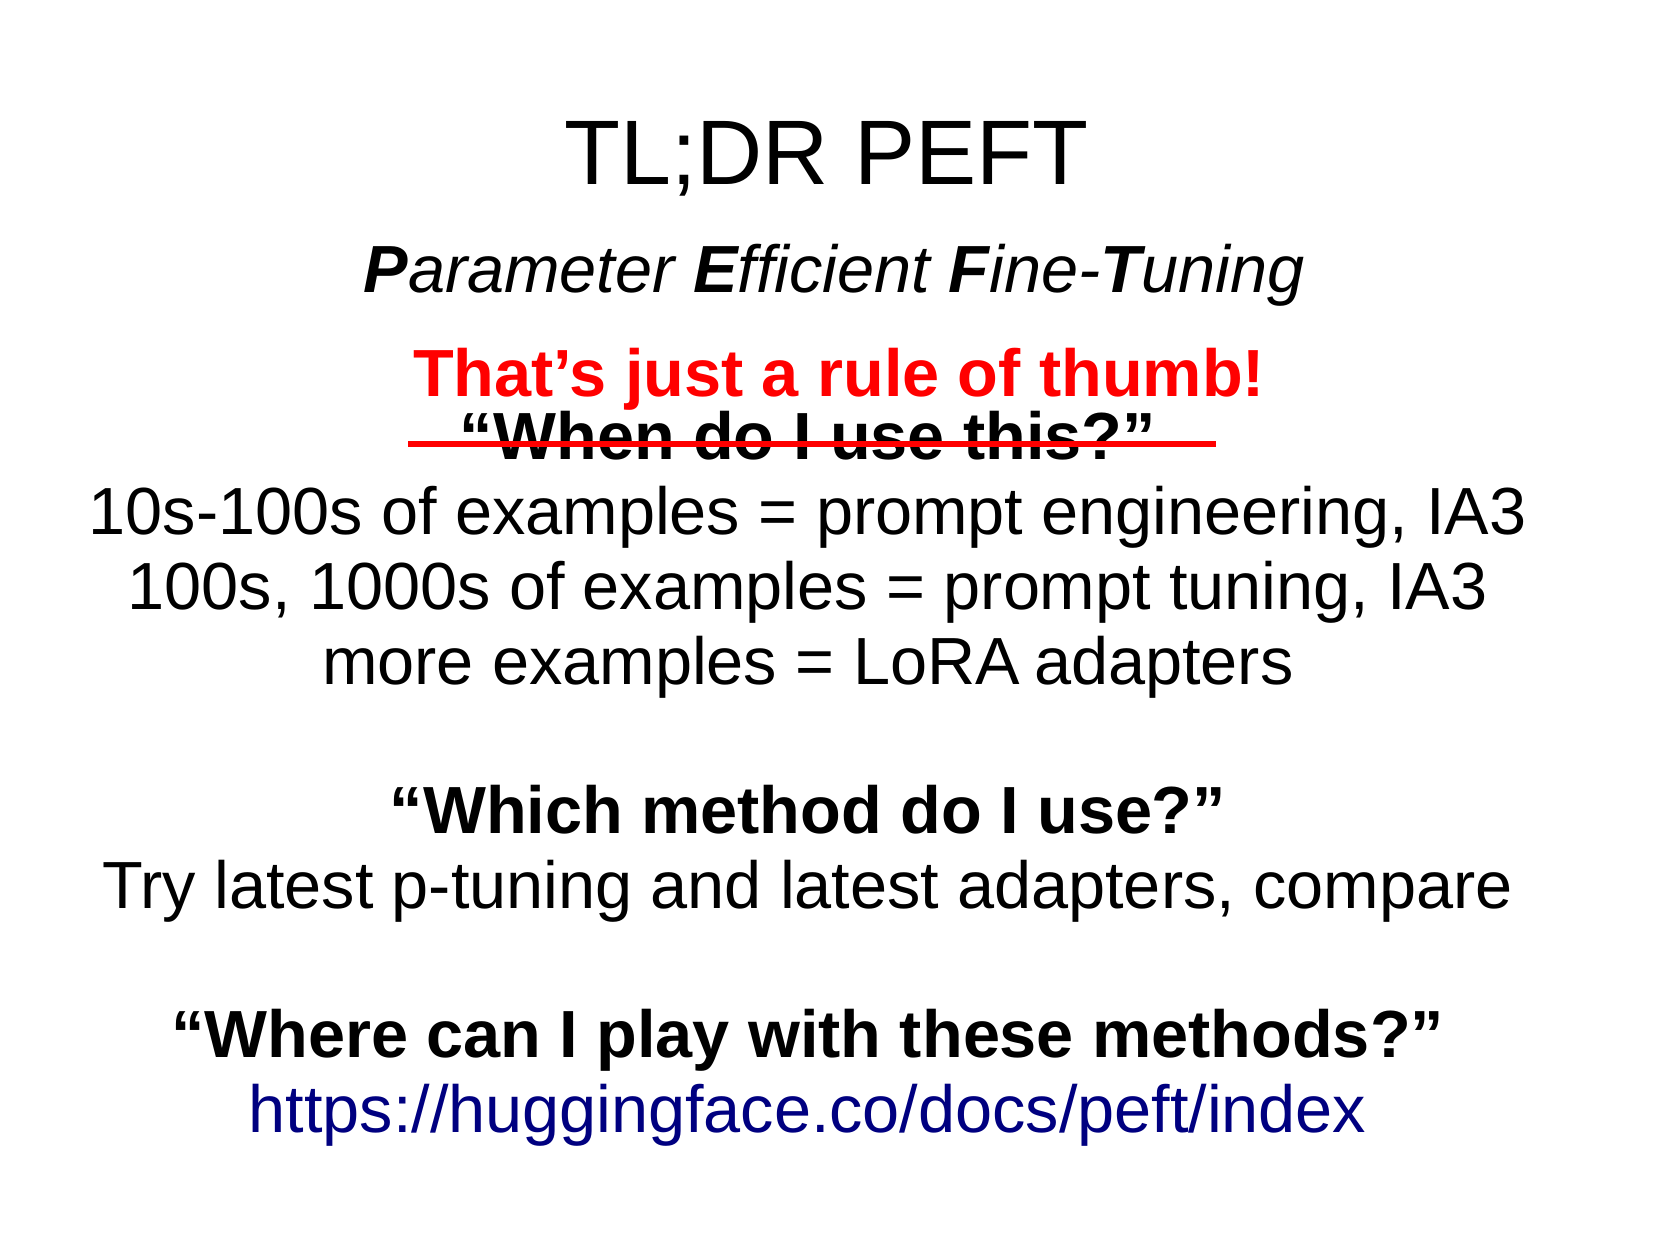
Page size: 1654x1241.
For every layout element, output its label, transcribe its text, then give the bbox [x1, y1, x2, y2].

text_box “When do I use this?” 10s-100s of examples = prompt engineering, IA3 100s, 1000s of examples = prompt tuning, IA3 more examples = LoRA adapters “Which method do I use?” Try latest p-tuning and latest adapters, compare “Where can I play with these methods?” https://huggingface.co/docs/peft/index [69, 392, 1547, 1155]
title TL;DR PEFT [82, 49, 1571, 257]
subtitle Parameter Efficient Fine-Tuning [90, 222, 1579, 317]
text_box That’s just a rule of thumb! [366, 328, 1313, 493]
